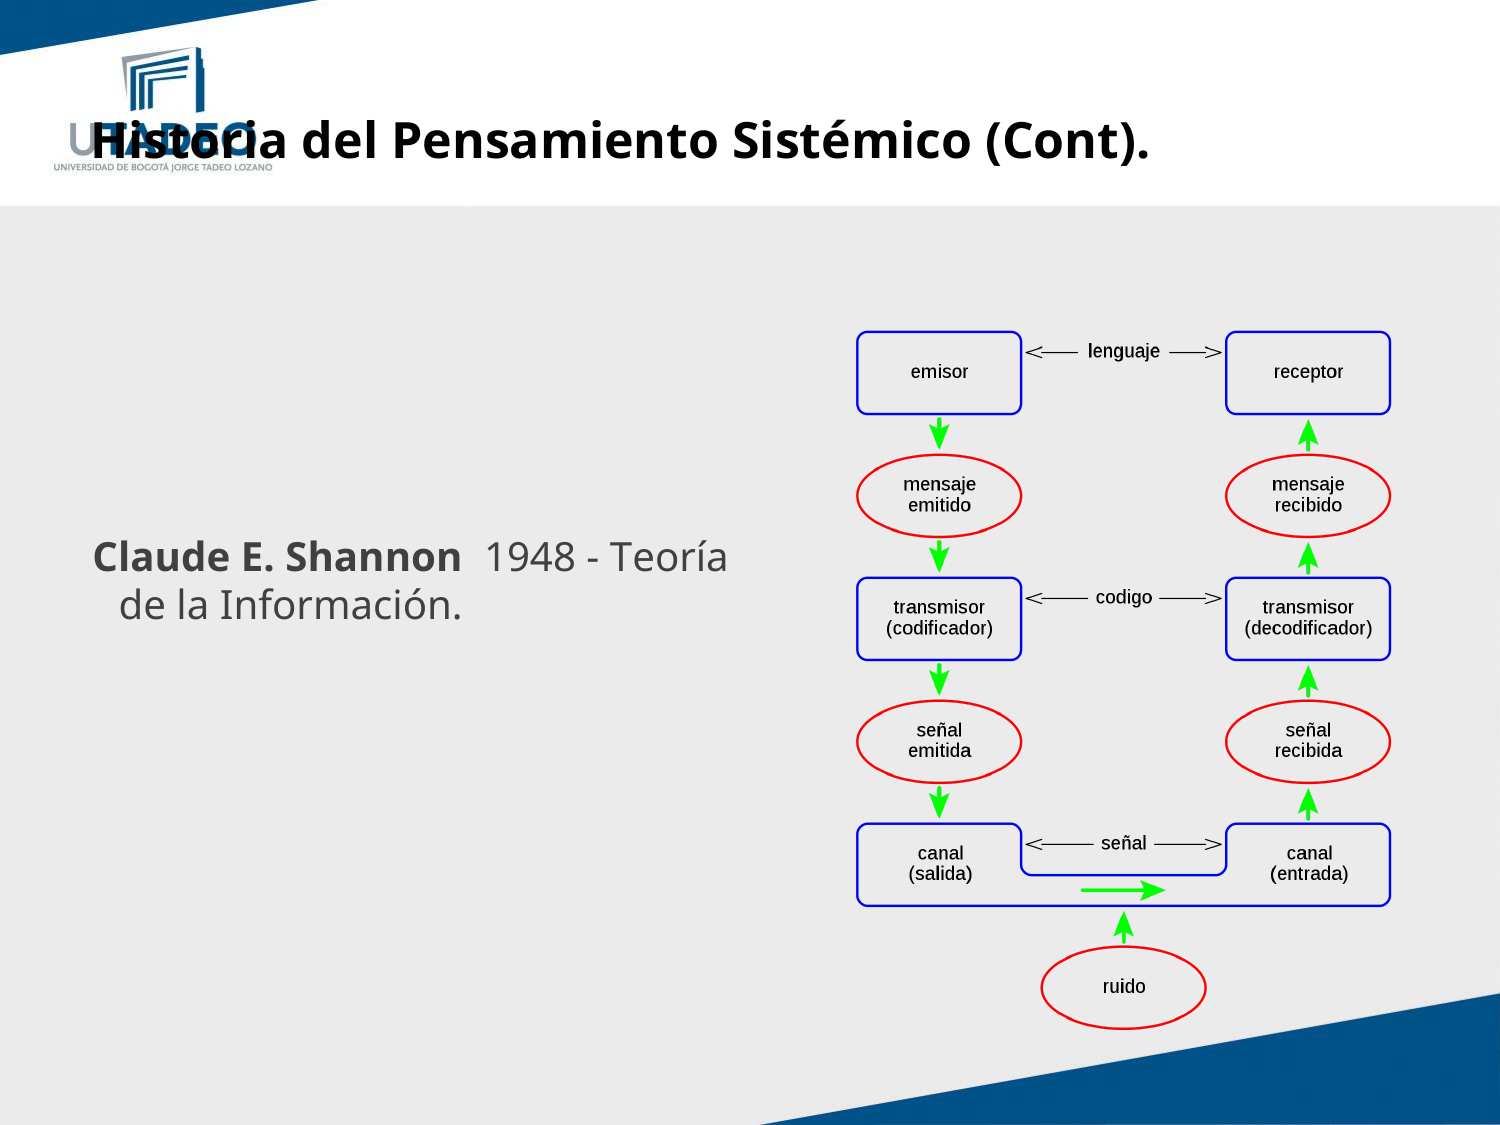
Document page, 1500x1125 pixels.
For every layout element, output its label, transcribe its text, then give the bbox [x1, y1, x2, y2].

picture [816, 317, 1426, 1049]
list Claude E. Shannon 1948 - Teoría de la Información. [0, 516, 787, 645]
title Historia del Pensamiento Sistémico (Cont). [75, 45, 1426, 233]
